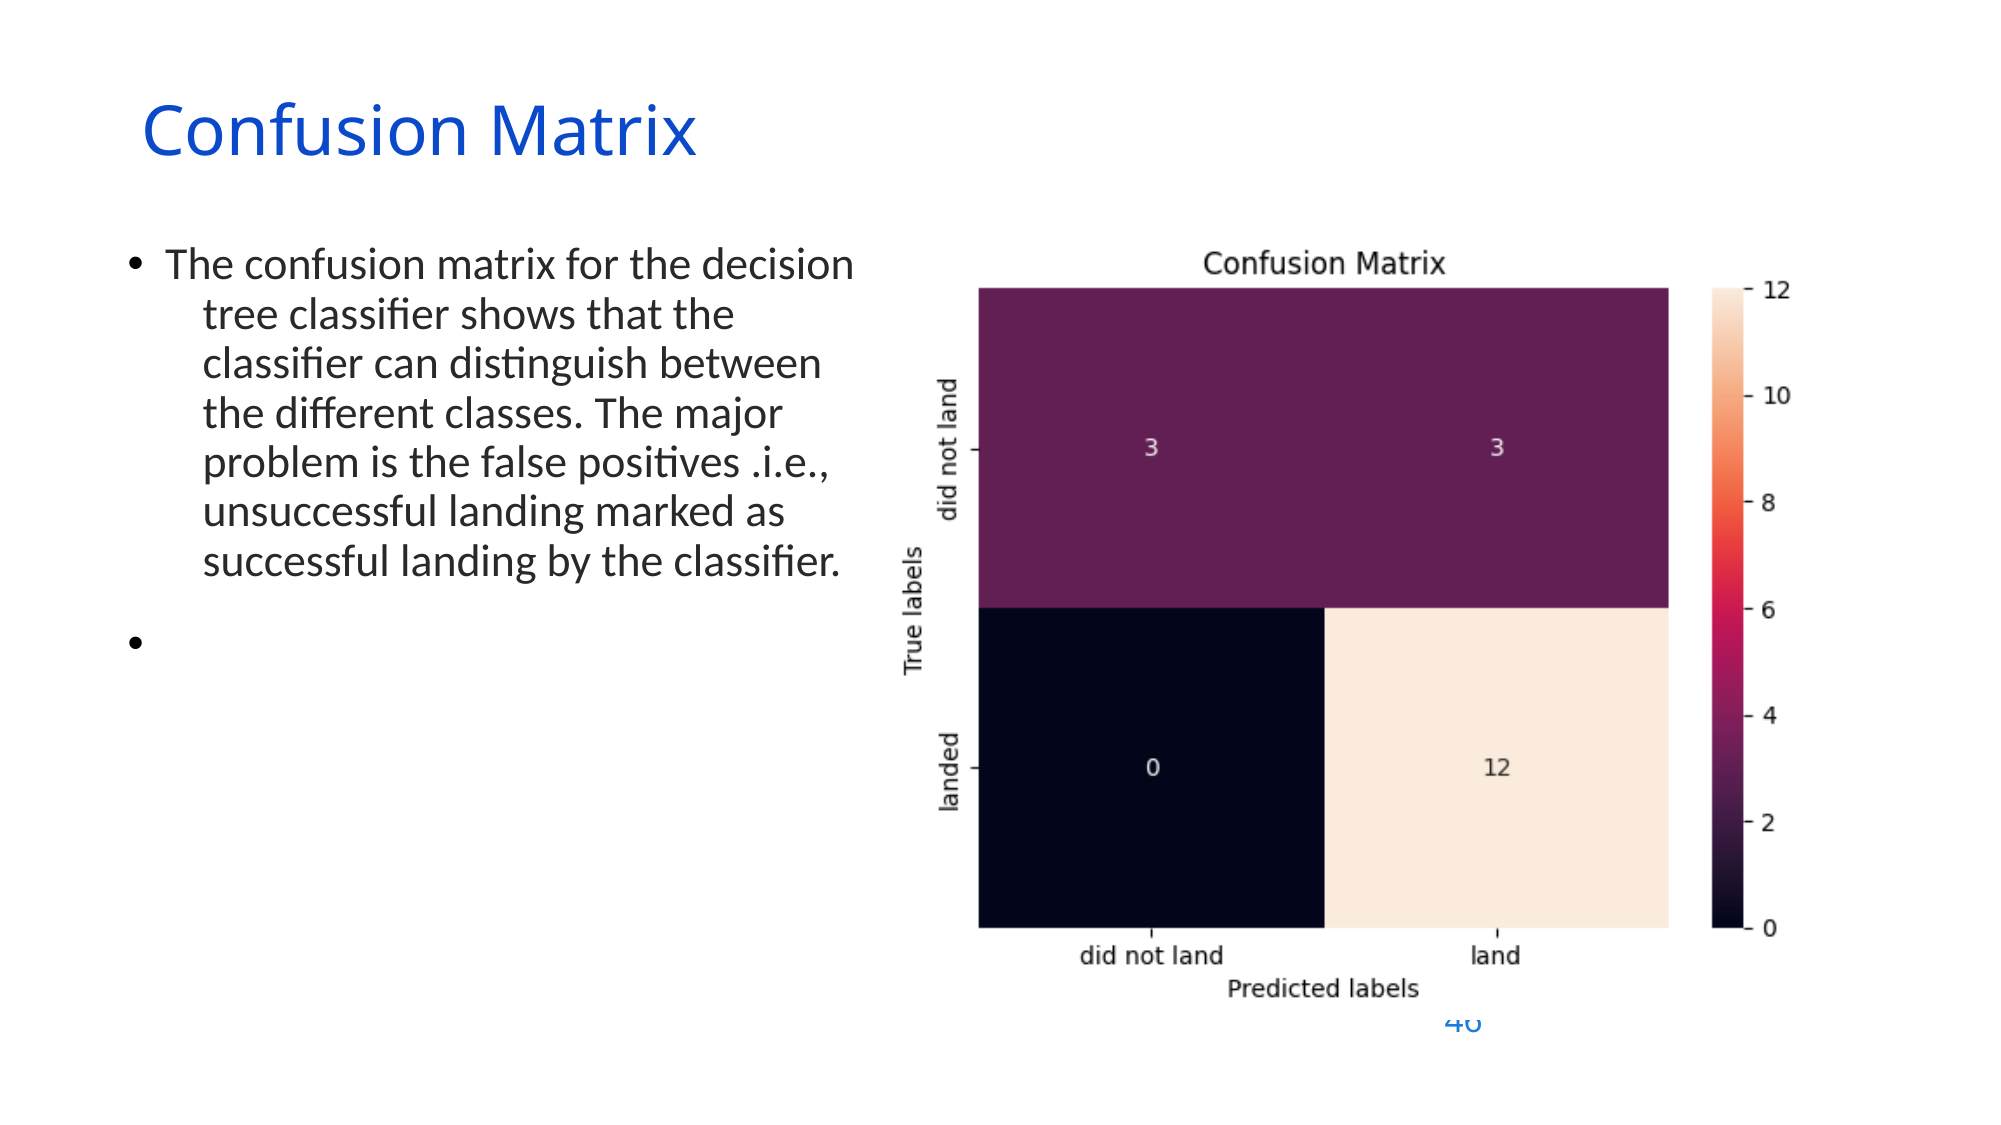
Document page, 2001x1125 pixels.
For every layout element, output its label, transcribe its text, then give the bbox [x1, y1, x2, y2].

slide_number 46 [1429, 988, 1880, 1055]
list The confusion matrix for the decision tree classifier shows that the classifier can distinguish between the different classes. The major problem is the false positives .i.e., unsuccessful landing marked as successful landing by the classifier. [112, 232, 888, 859]
picture [887, 233, 1808, 1020]
text_box Confusion Matrix [126, 88, 1852, 179]
